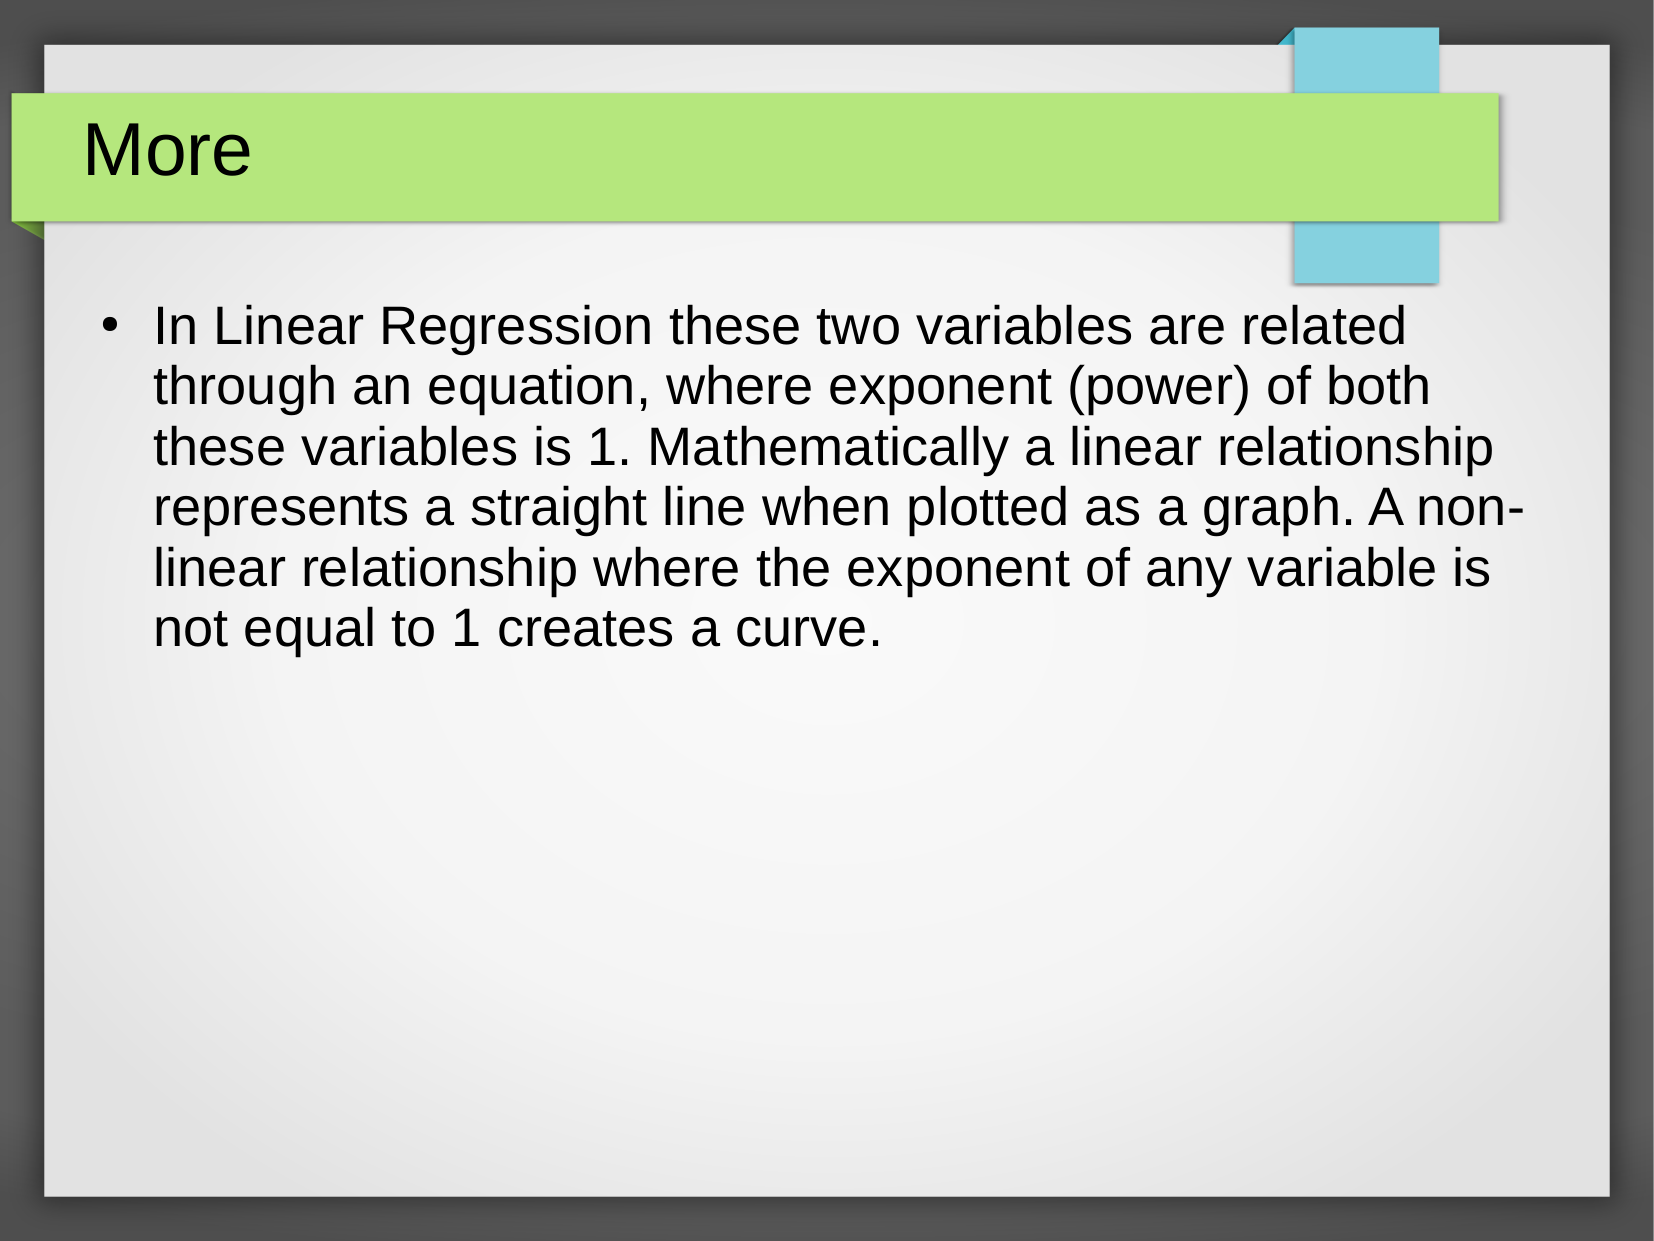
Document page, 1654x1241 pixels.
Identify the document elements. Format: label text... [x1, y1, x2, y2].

title More [82, 47, 1571, 252]
list In Linear Regression these two variables are related through an equation, where exponent (power) of both these variables is 1. Mathematically a linear relationship represents a straight line when plotted as a graph. A non-linear relationship where the exponent of any variable is not equal to 1 creates a curve. [82, 295, 1571, 1015]
picture [0, 0, 1654, 1241]
